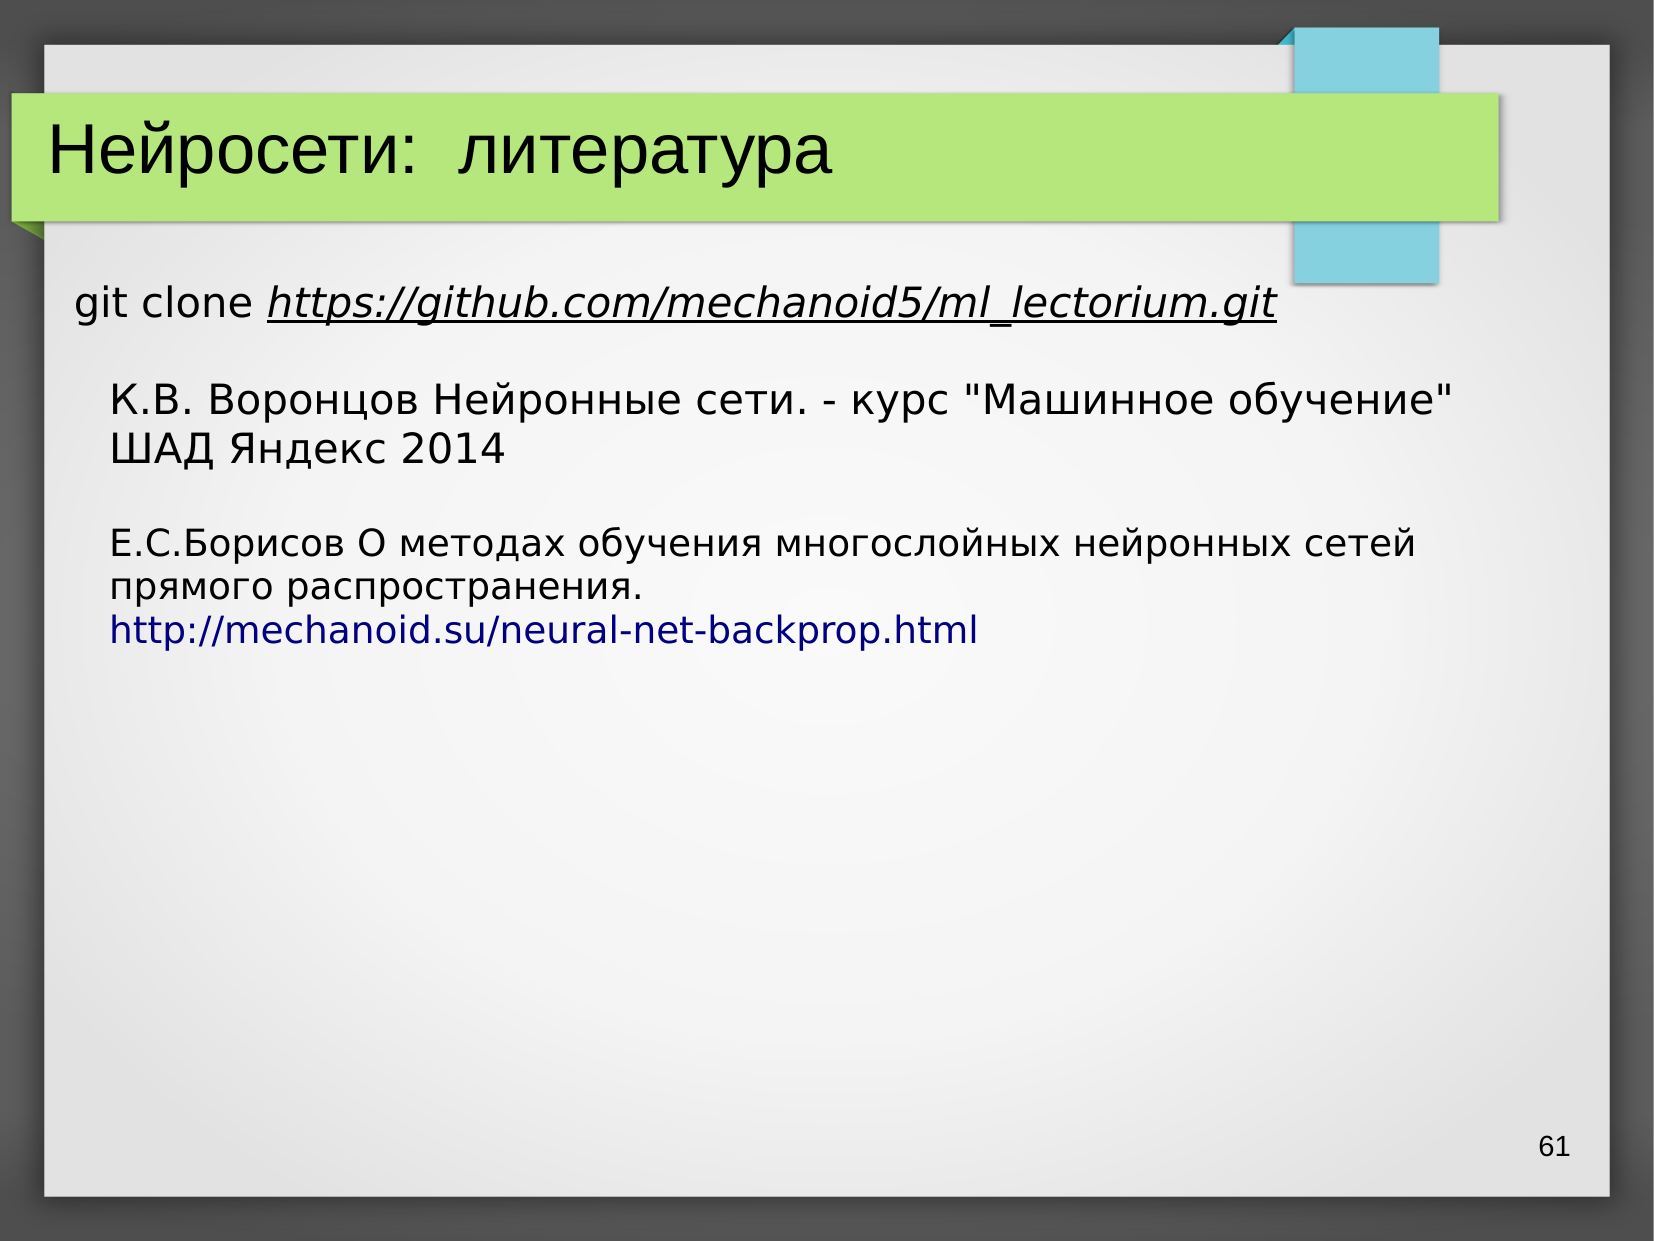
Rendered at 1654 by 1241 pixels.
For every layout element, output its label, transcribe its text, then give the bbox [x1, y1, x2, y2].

text_box git clone https://github.com/mechanoid5/ml_lectorium.git К.В. Воронцов Нейронные сети. - курс "Машинное обучение" ШАД Яндекс 2014 Е.С.Борисов О методах обучения многослойных нейронных сетей прямого распространения. http://mechanoid.su/neural-net-backprop.html [59, 271, 1489, 815]
picture [0, 0, 1654, 1241]
title Нейросети: литература [47, 96, 1536, 201]
